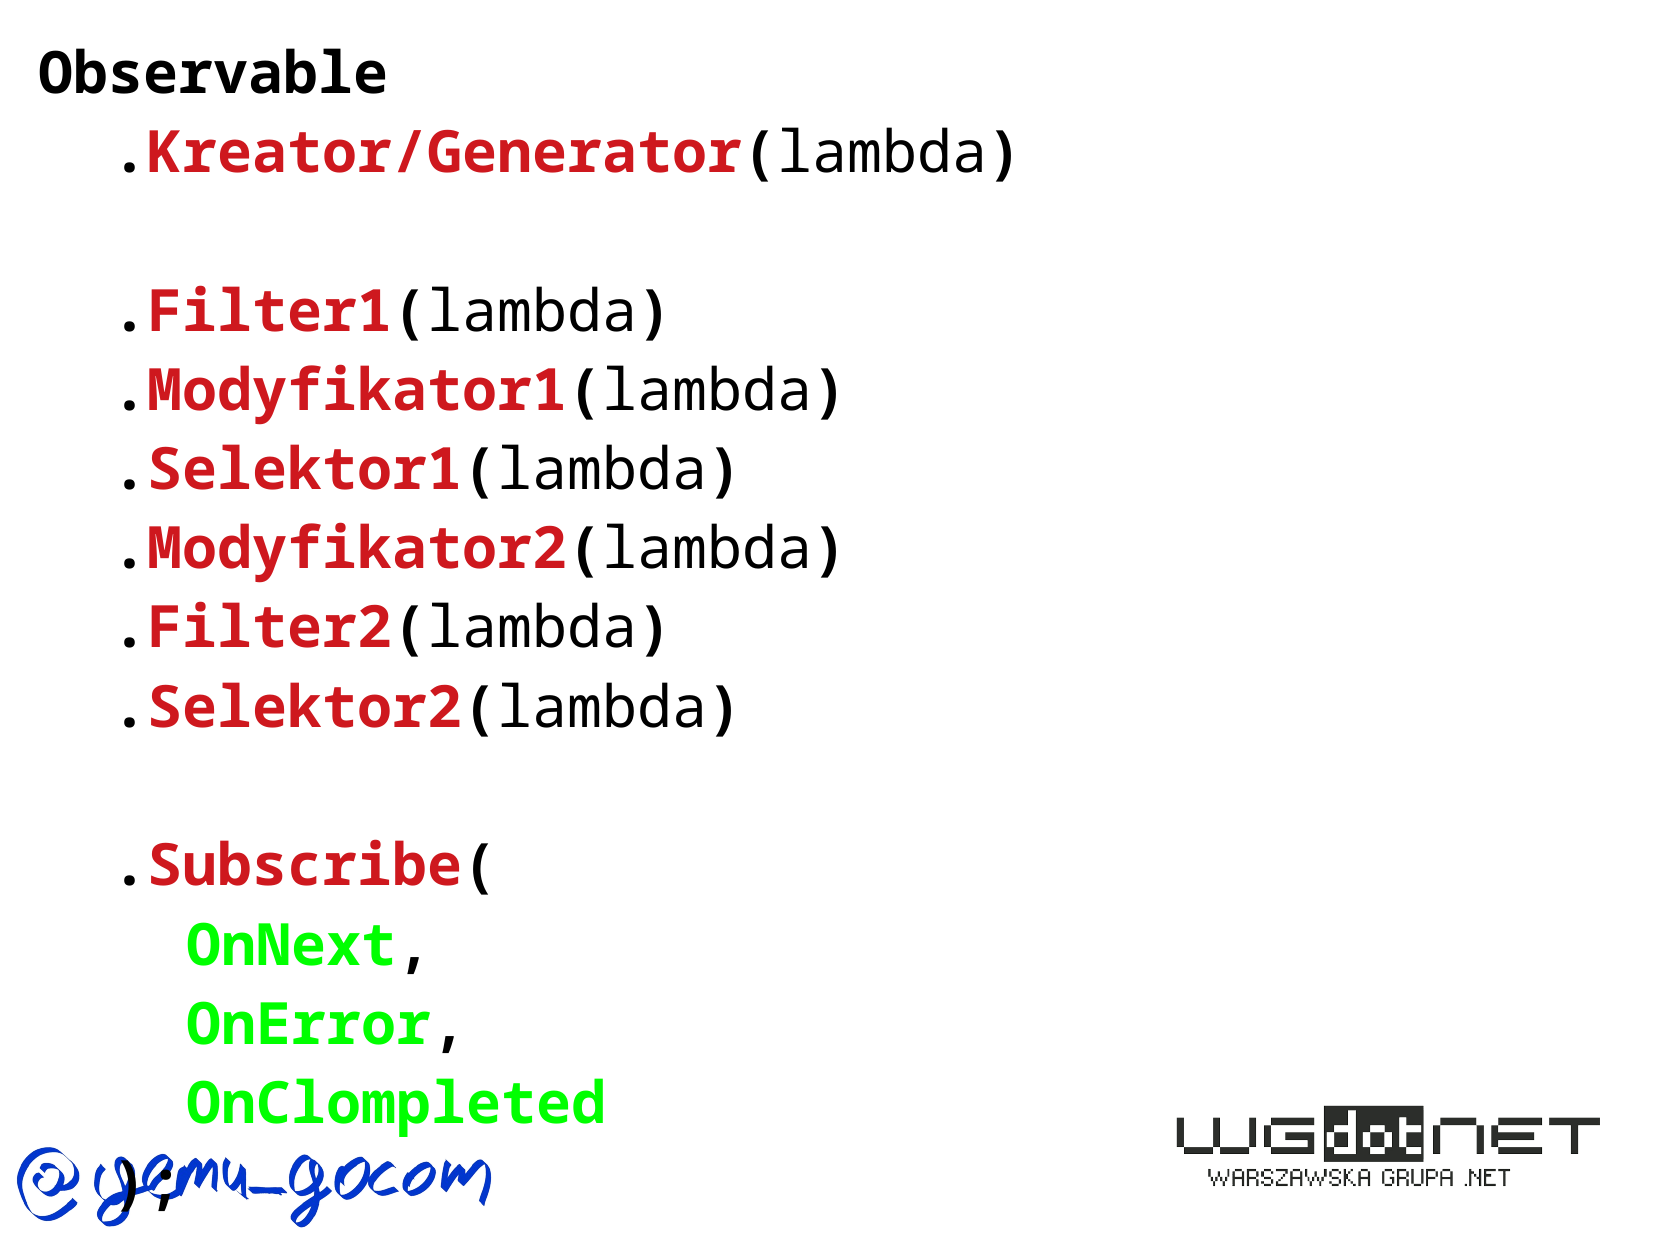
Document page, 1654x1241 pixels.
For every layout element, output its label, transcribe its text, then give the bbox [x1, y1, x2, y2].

picture [11, 1129, 497, 1241]
text_box Observable .Kreator/Generator(lambda) .Filter1(lambda) .Modyfikator1(lambda) .Selektor1(lambda) .Modyfikator2(lambda) .Filter2(lambda) .Selektor2(lambda) .Subscribe( OnNext, OnError, OnClompleted ); [23, 23, 1619, 1029]
picture [1169, 1103, 1603, 1193]
